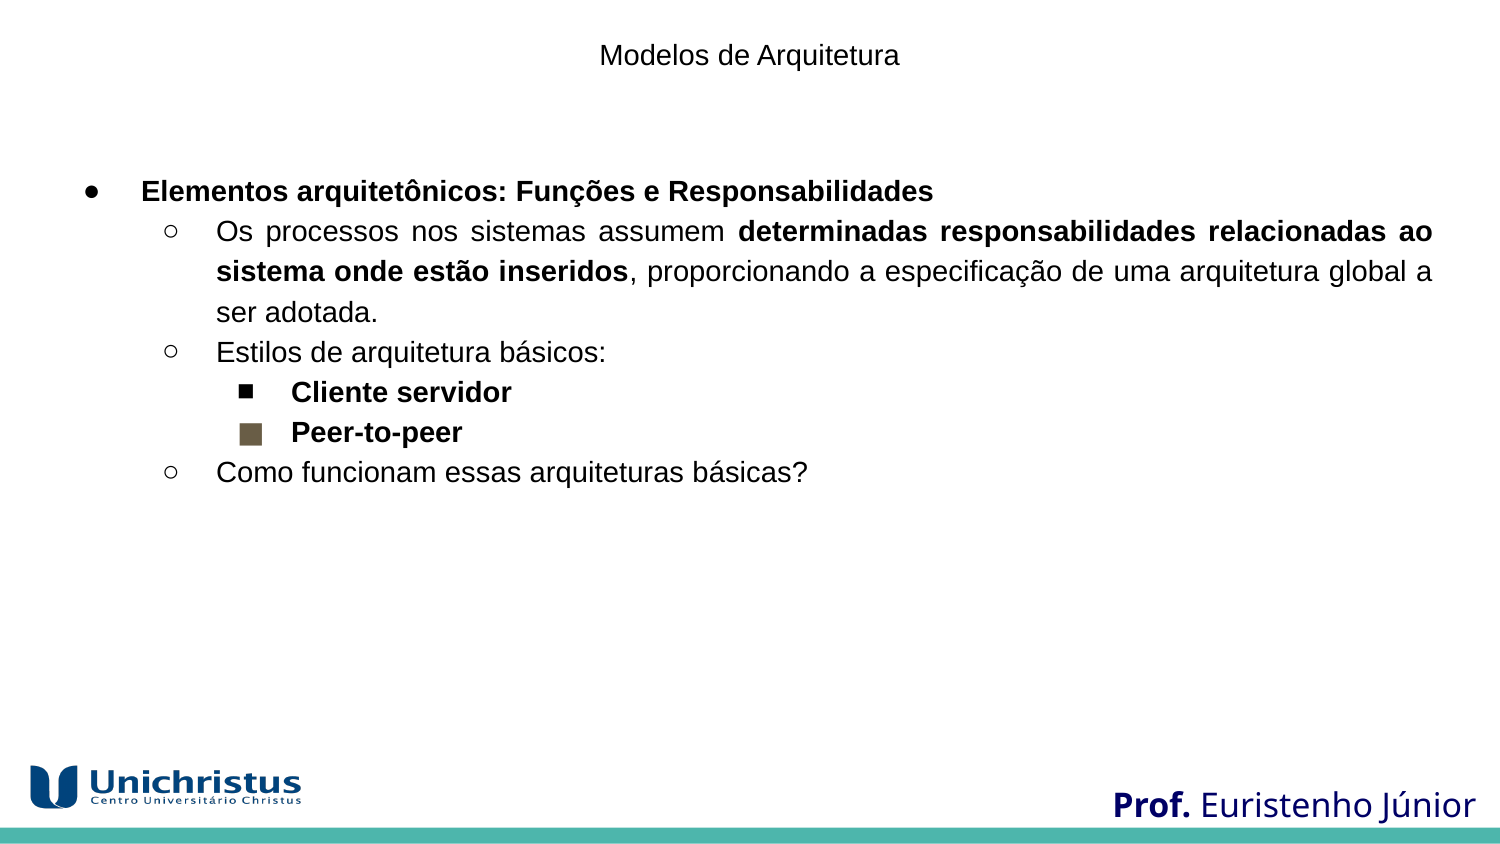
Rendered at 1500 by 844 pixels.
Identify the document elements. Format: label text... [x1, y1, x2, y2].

list Elementos arquitetônicos: Funções e Responsabilidades Os processos nos sistemas assumem determinadas responsabilidades relacionadas ao sistema onde estão inseridos, proporcionando a especificação de uma arquitetura global a ser adotada. Estilos de arquitetura básicos: Cliente servidor Peer-to-peer Como funcionam essas arquiteturas básicas? [51, 152, 1449, 750]
picture [26, 763, 305, 810]
text_box Prof. Euristenho Júnior [1097, 773, 1494, 829]
title Modelos de Arquitetura [51, 20, 1449, 137]
